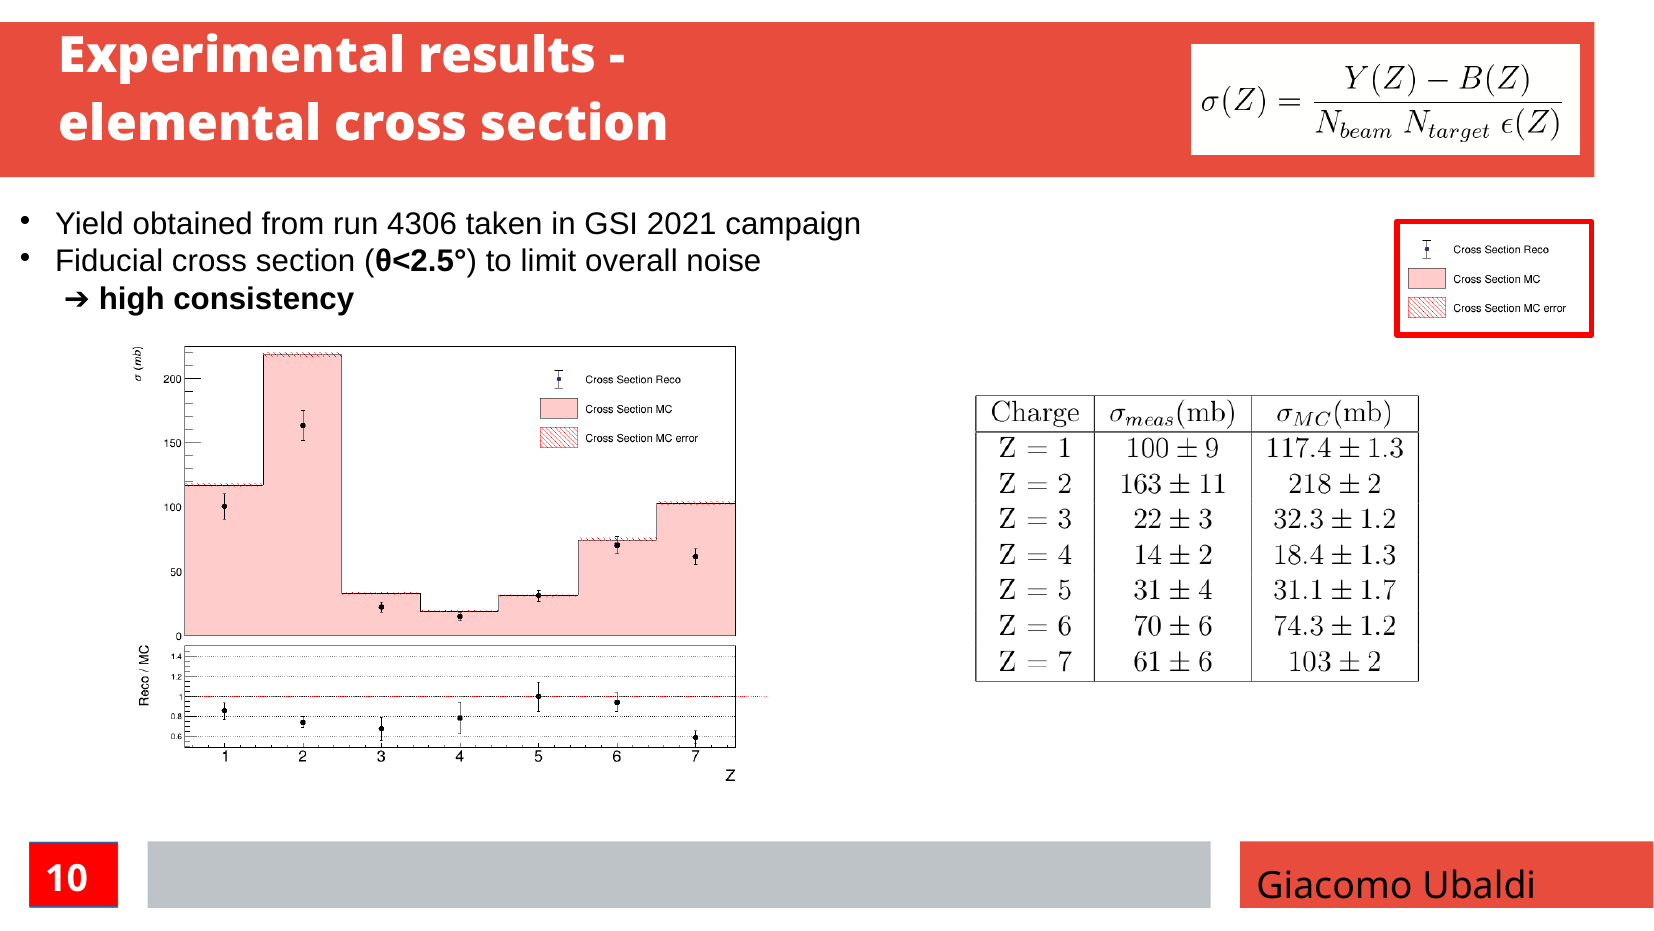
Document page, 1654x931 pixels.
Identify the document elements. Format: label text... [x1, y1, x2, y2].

text_box [29, 842, 118, 907]
picture [940, 370, 1444, 697]
text_box [1191, 44, 1580, 155]
picture [1201, 64, 1562, 142]
picture [1399, 224, 1589, 332]
text_box Yield obtained from run 4306 taken in GSI 2021 campaign Fiducial cross section (θ<2.5°) to limit overall noise ➔ high consistency [5, 195, 1547, 337]
text_box Giacomo Ubaldi [1241, 850, 1568, 910]
picture [120, 329, 767, 816]
title Experimental results - elemental cross section [59, 44, 1595, 156]
text_box 10 [30, 844, 113, 903]
